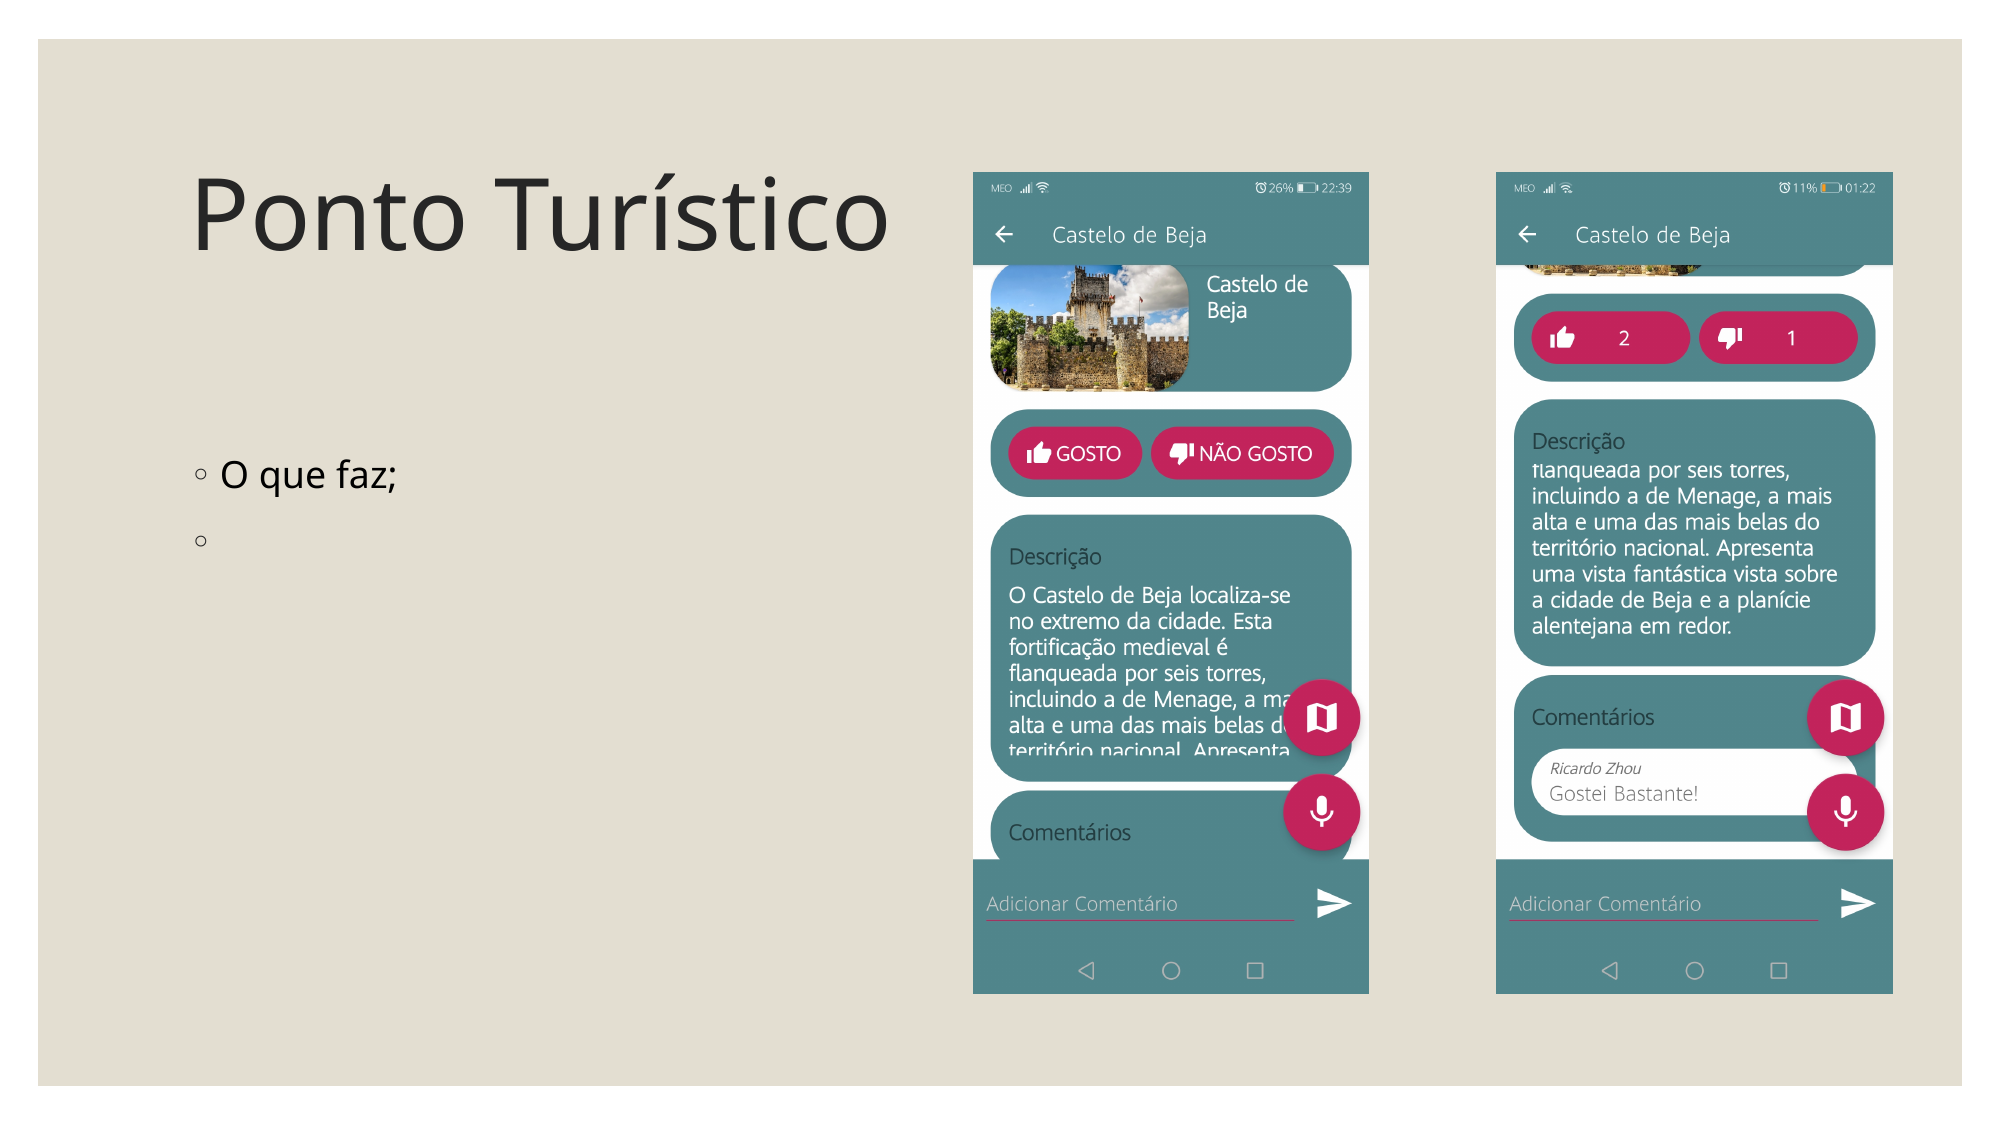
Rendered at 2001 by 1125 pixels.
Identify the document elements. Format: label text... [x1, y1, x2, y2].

title Ponto Turístico [174, 105, 1825, 331]
picture [1496, 172, 1893, 994]
picture [973, 172, 1369, 994]
list O que faz; [174, 444, 1825, 1090]
